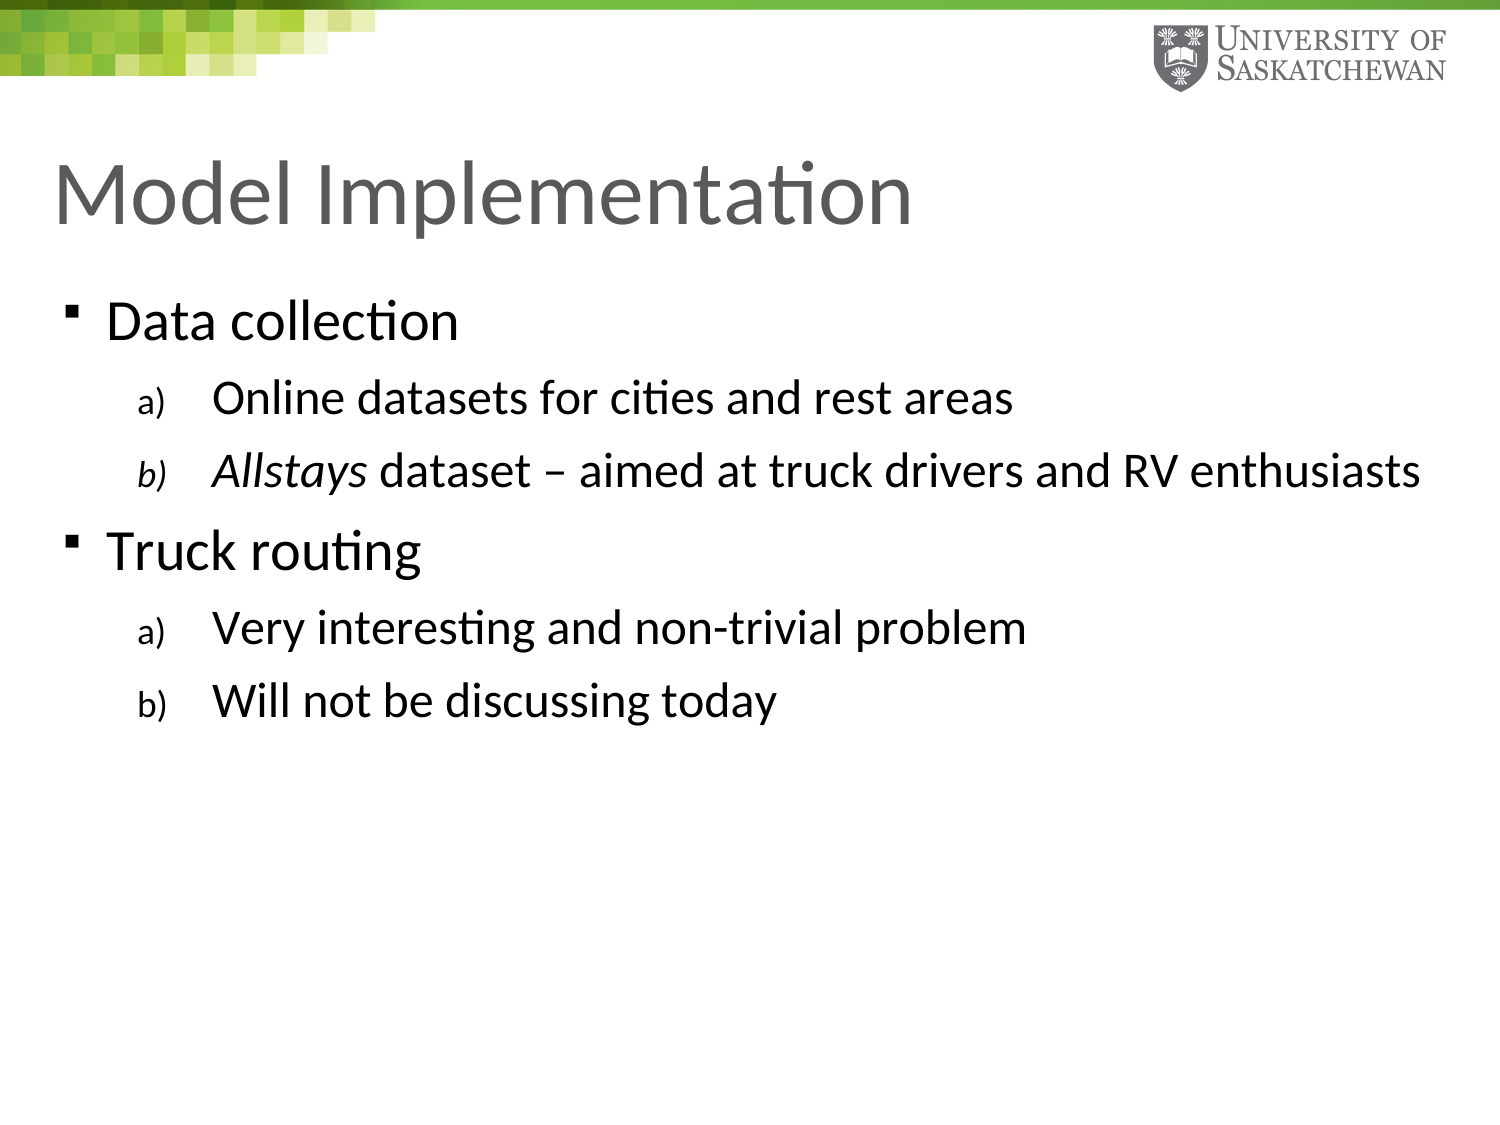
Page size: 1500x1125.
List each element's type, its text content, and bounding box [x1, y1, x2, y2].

title Model Implementation [37, 124, 1441, 251]
picture [0, 0, 1500, 397]
list Data collection Online datasets for cities and rest areas Allstays dataset – aimed at truck drivers and RV enthusiasts Truck routing Very interesting and non-trivial problem Will not be discussing today [47, 274, 1450, 988]
